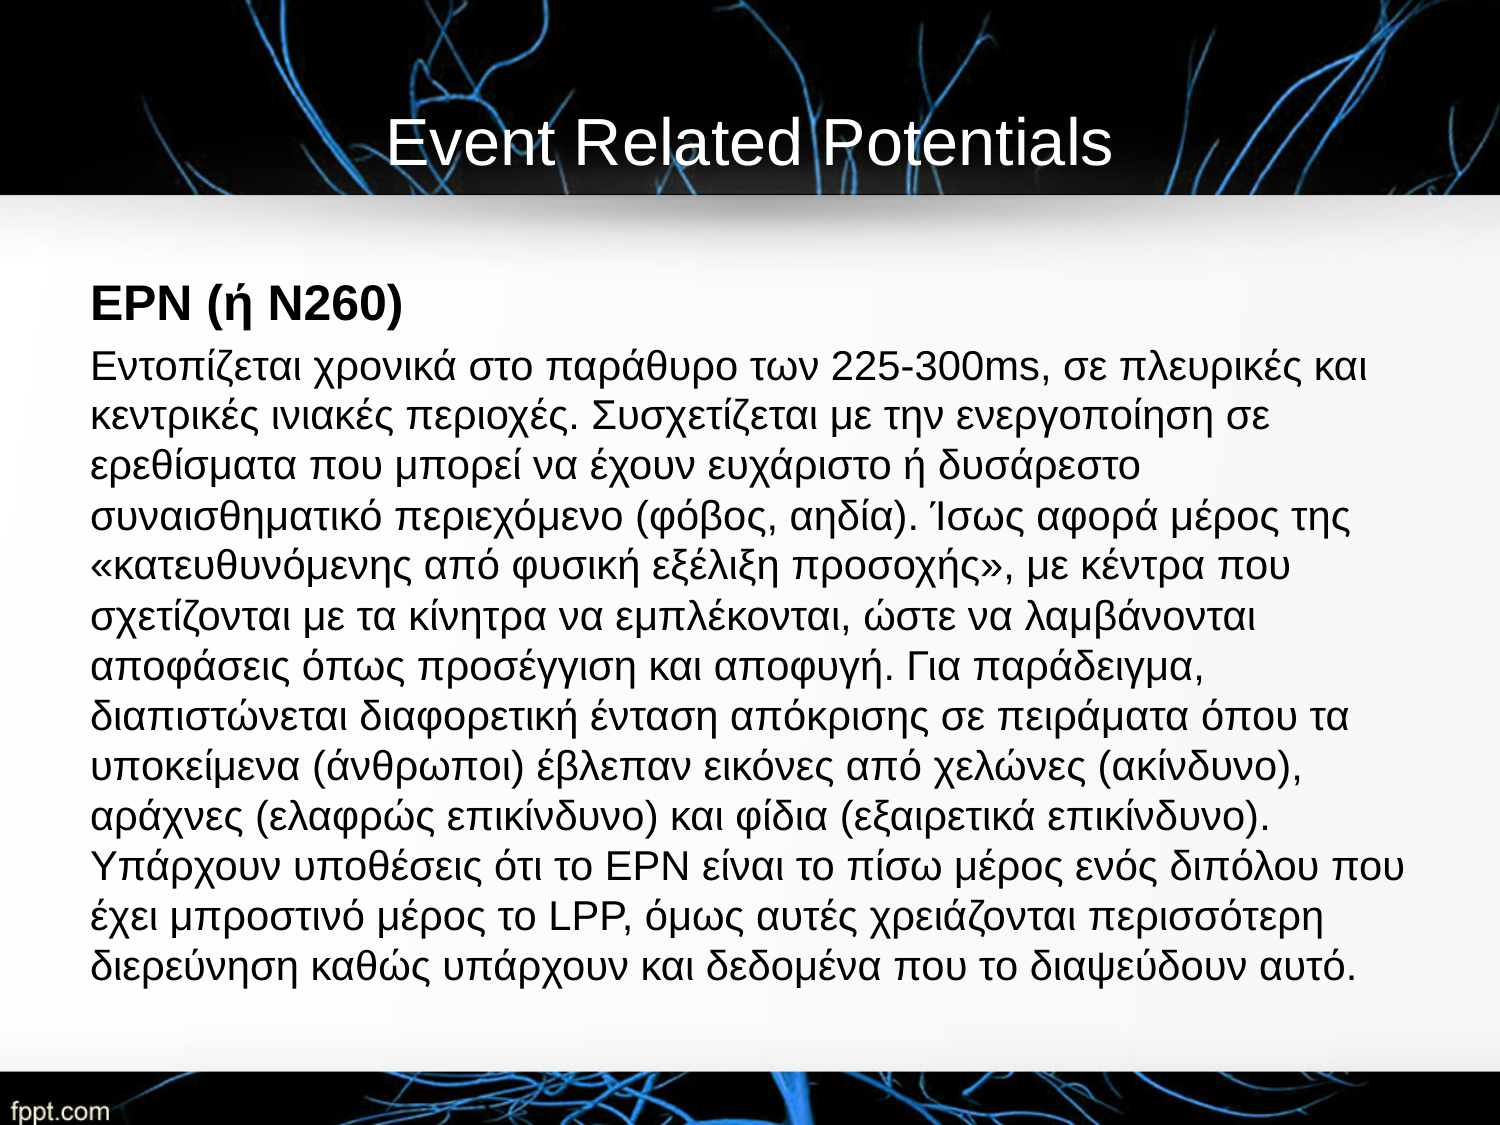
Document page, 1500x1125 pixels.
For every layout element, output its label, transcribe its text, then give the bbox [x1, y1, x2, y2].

title Event Related Potentials [75, 45, 1425, 233]
list EPN (ή N260) Εντοπίζεται χρονικά στο παράθυρο των 225-300ms, σε πλευρικές και κεντρικές ινιακές περιοχές. Συσχετίζεται με την ενεργοποίηση σε ερεθίσματα που μπορεί να έχουν ευχάριστο ή δυσάρεστο συναισθηματικό περιεχόμενο (φόβος, αηδία). Ίσως αφορά μέρος της «κατευθυνόμενης από φυσική εξέλιξη προσοχής», με κέντρα που σχετίζονται με τα κίνητρα να εμπλέκονται, ώστε να λαμβάνονται αποφάσεις όπως προσέγγιση και αποφυγή. Για παράδειγμα, διαπιστώνεται διαφορετική ένταση απόκρισης σε πειράματα όπου τα υποκείμενα (άνθρωποι) έβλεπαν εικόνες από χελώνες (ακίνδυνο), αράχνες (ελαφρώς επικίνδυνο) και φίδια (εξαιρετικά επικίνδυνο). Υπάρχουν υποθέσεις ότι το EPN είναι το πίσω μέρος ενός διπόλου που έχει μπροστινό μέρος το LPP, όμως αυτές χρειάζονται περισσότερη διερεύνηση καθώς υπάρχουν και δεδομένα που το διαψεύδουν αυτό. [75, 262, 1425, 1005]
picture [0, 0, 1500, 1125]
